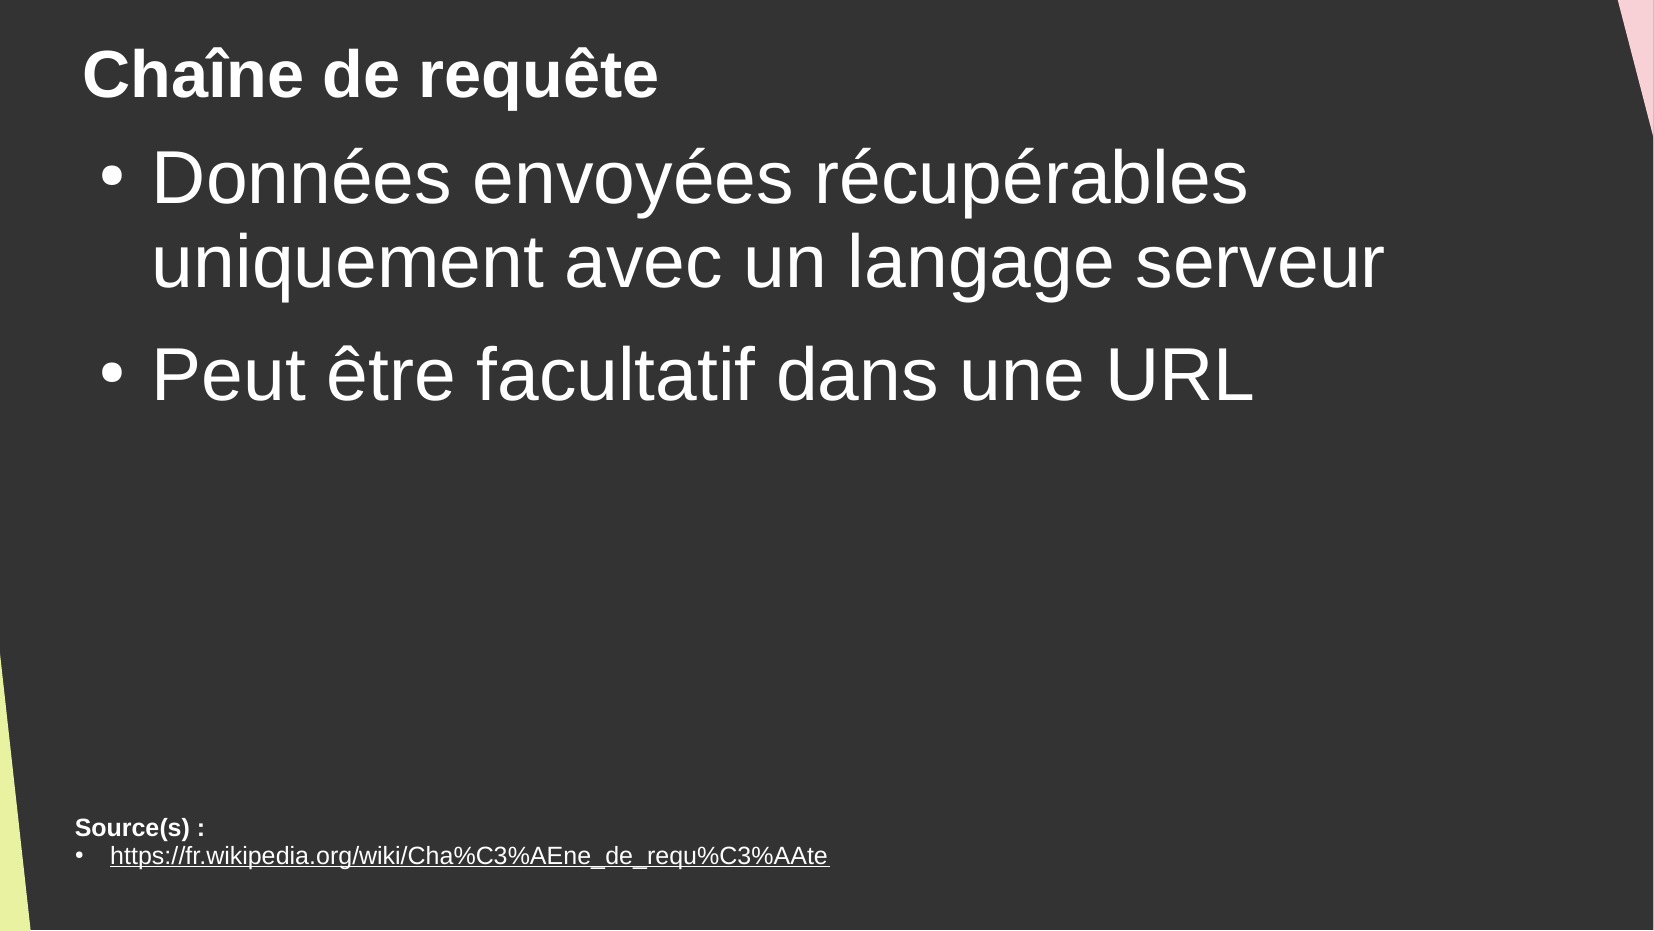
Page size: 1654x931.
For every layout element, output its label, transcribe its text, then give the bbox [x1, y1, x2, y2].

text_box [0, 653, 31, 931]
text_box [1617, 0, 1654, 140]
title Chaîne de requête [82, 37, 1571, 114]
text_box Source(s) : https://fr.wikipedia.org/wiki/Cha%C3%AEne_de_requ%C3%AAte [60, 806, 1546, 905]
list Données envoyées récupérables uniquement avec un langage serveur Peut être facultatif dans une URL [80, 135, 1605, 733]
